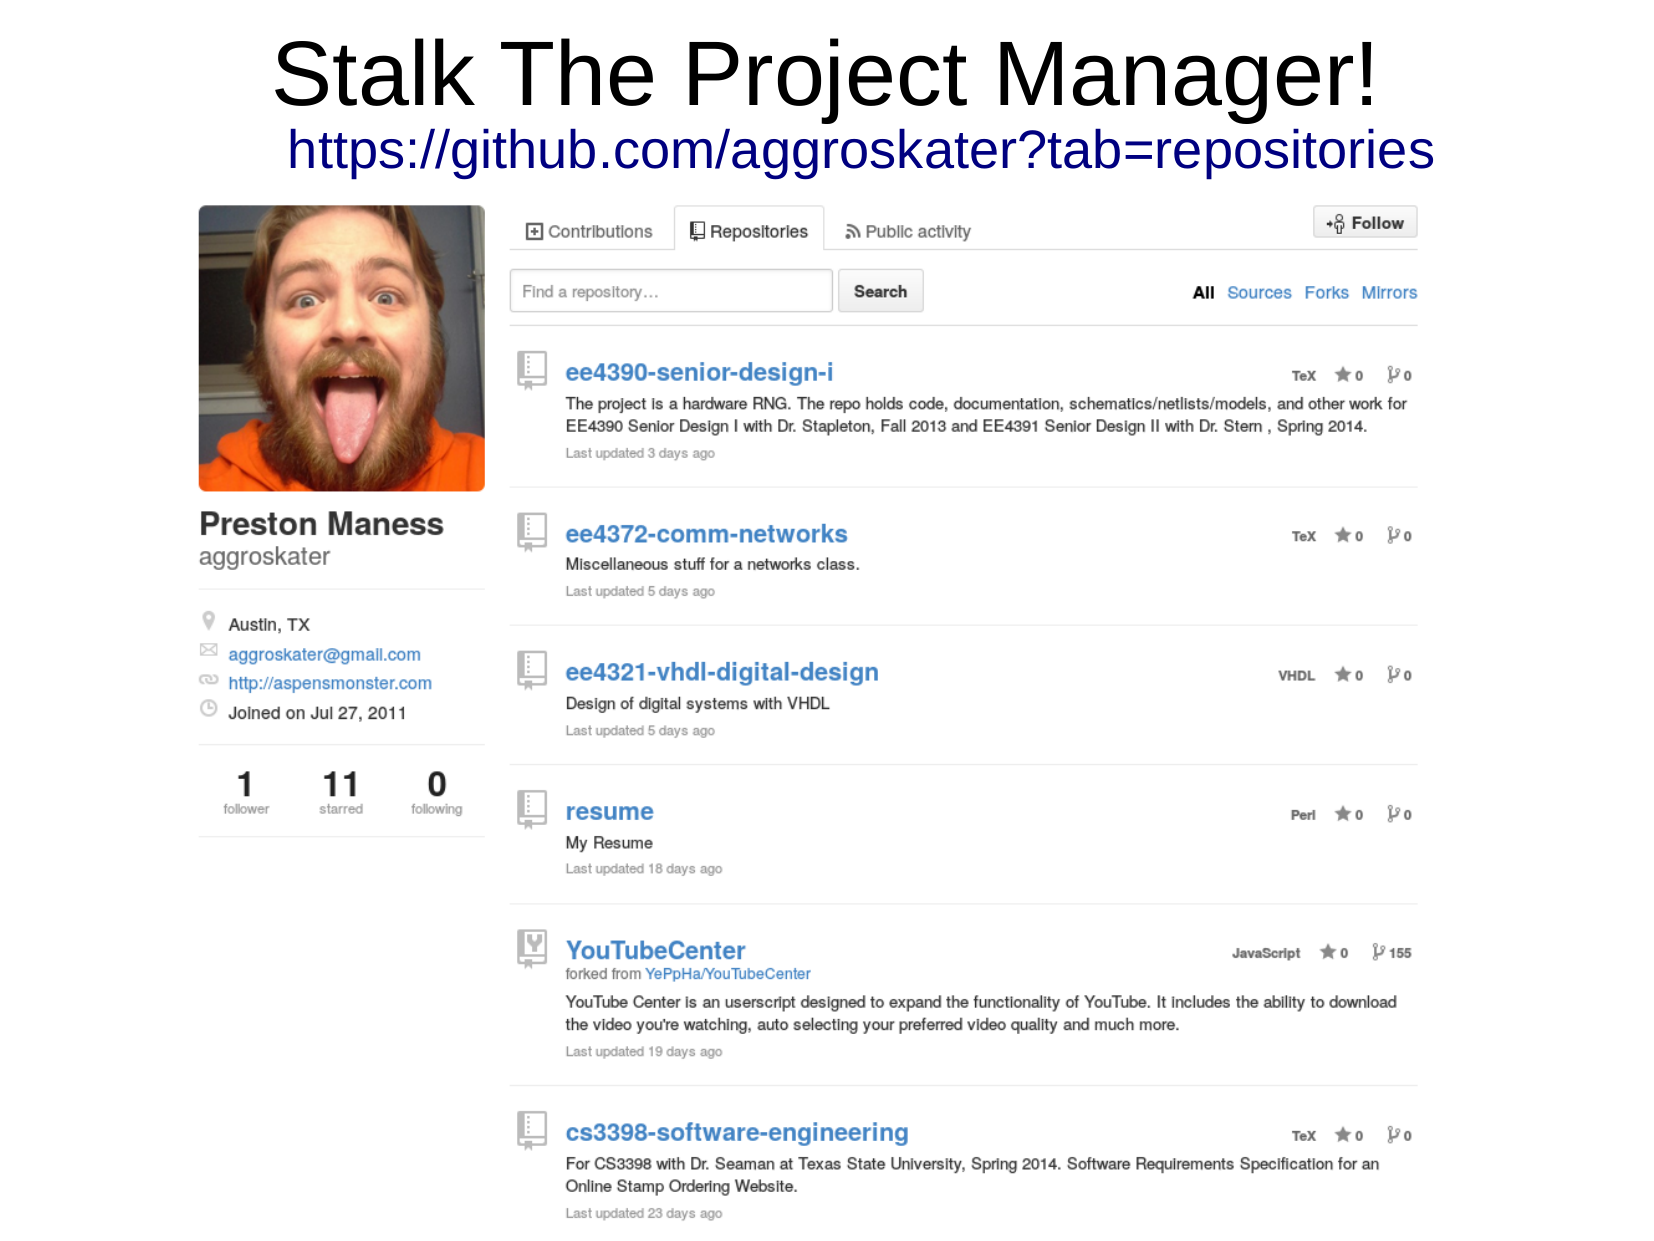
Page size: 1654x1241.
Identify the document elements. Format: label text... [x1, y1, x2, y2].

title Stalk The Project Manager! [82, 0, 1571, 120]
list https://github.com/aggroskater?tab=repositories [82, 120, 1571, 210]
picture [179, 193, 1475, 1241]
